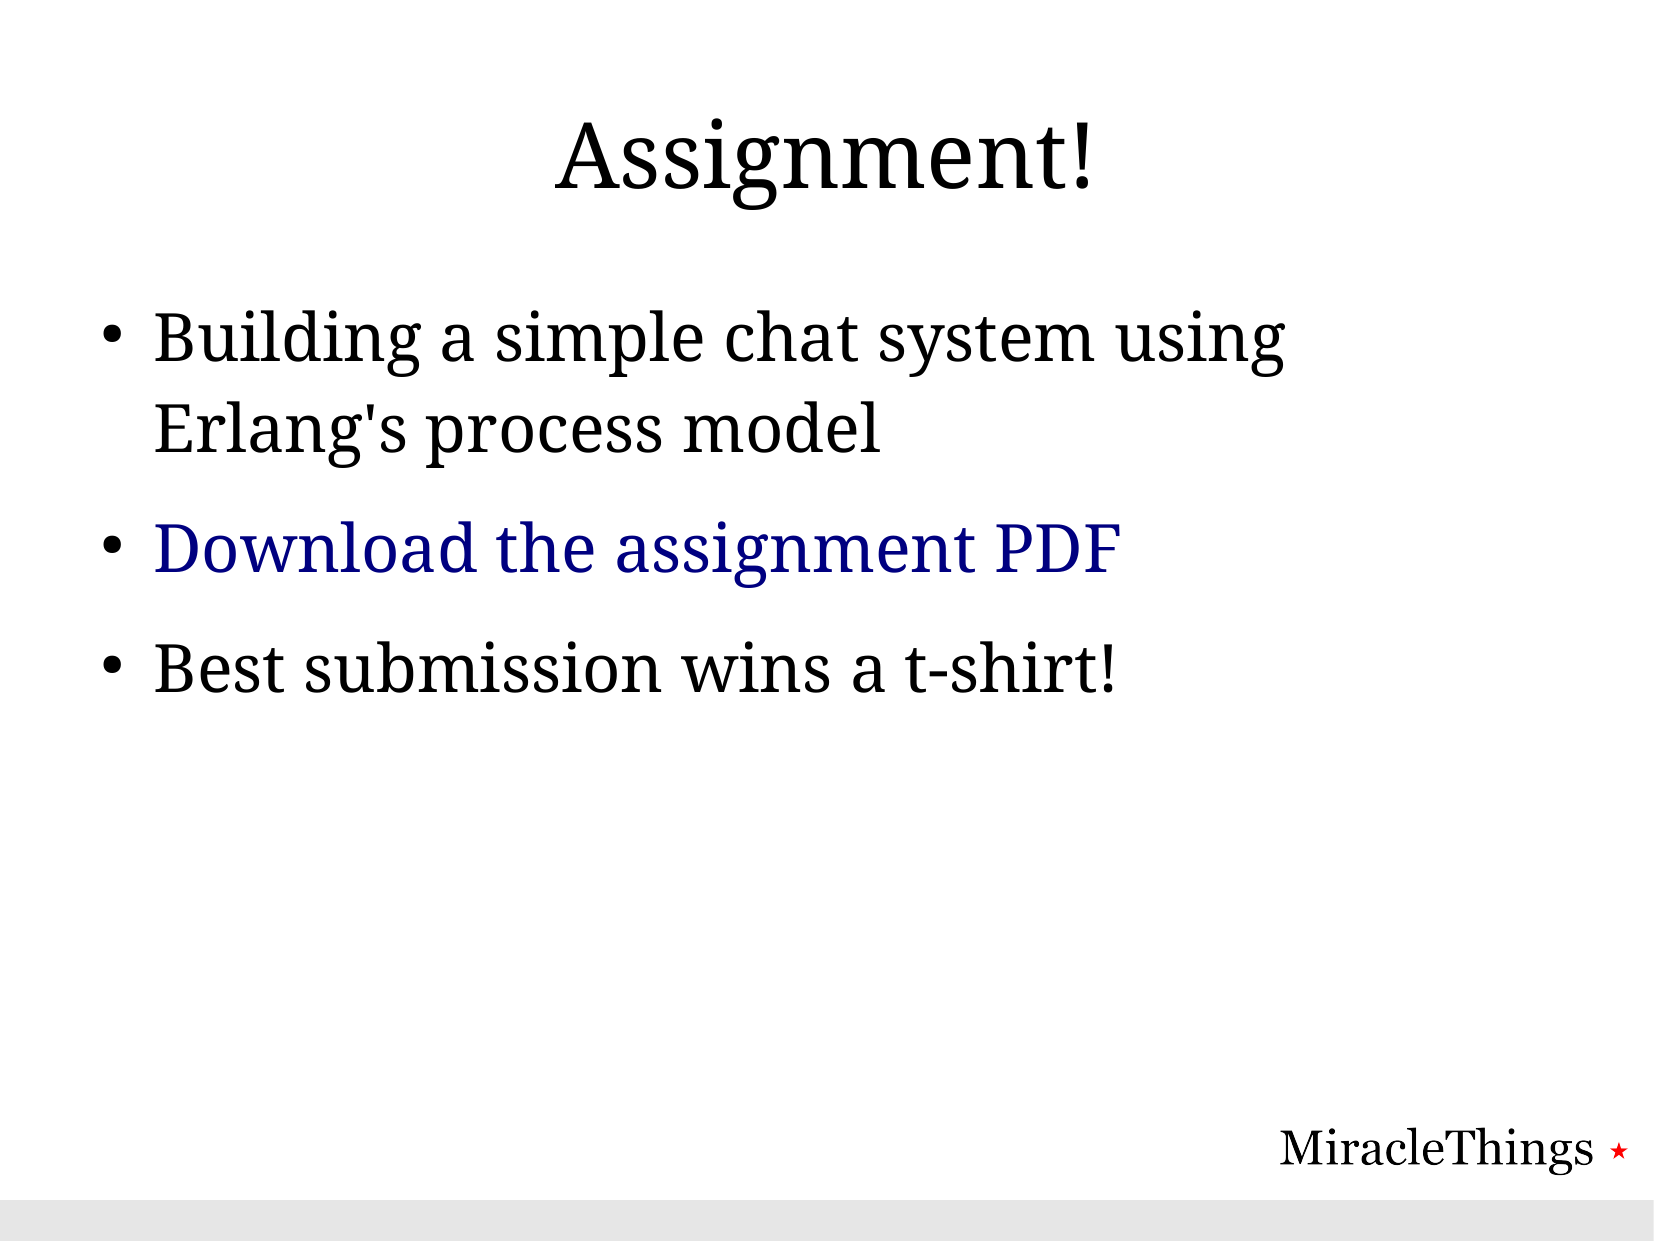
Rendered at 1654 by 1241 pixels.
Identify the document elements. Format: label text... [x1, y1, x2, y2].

title Assignment! [82, 49, 1571, 257]
list Building a simple chat system using Erlang's process model Download the assignment PDF Best submission wins a t-shirt! [82, 290, 1538, 1010]
picture [1248, 1054, 1654, 1200]
